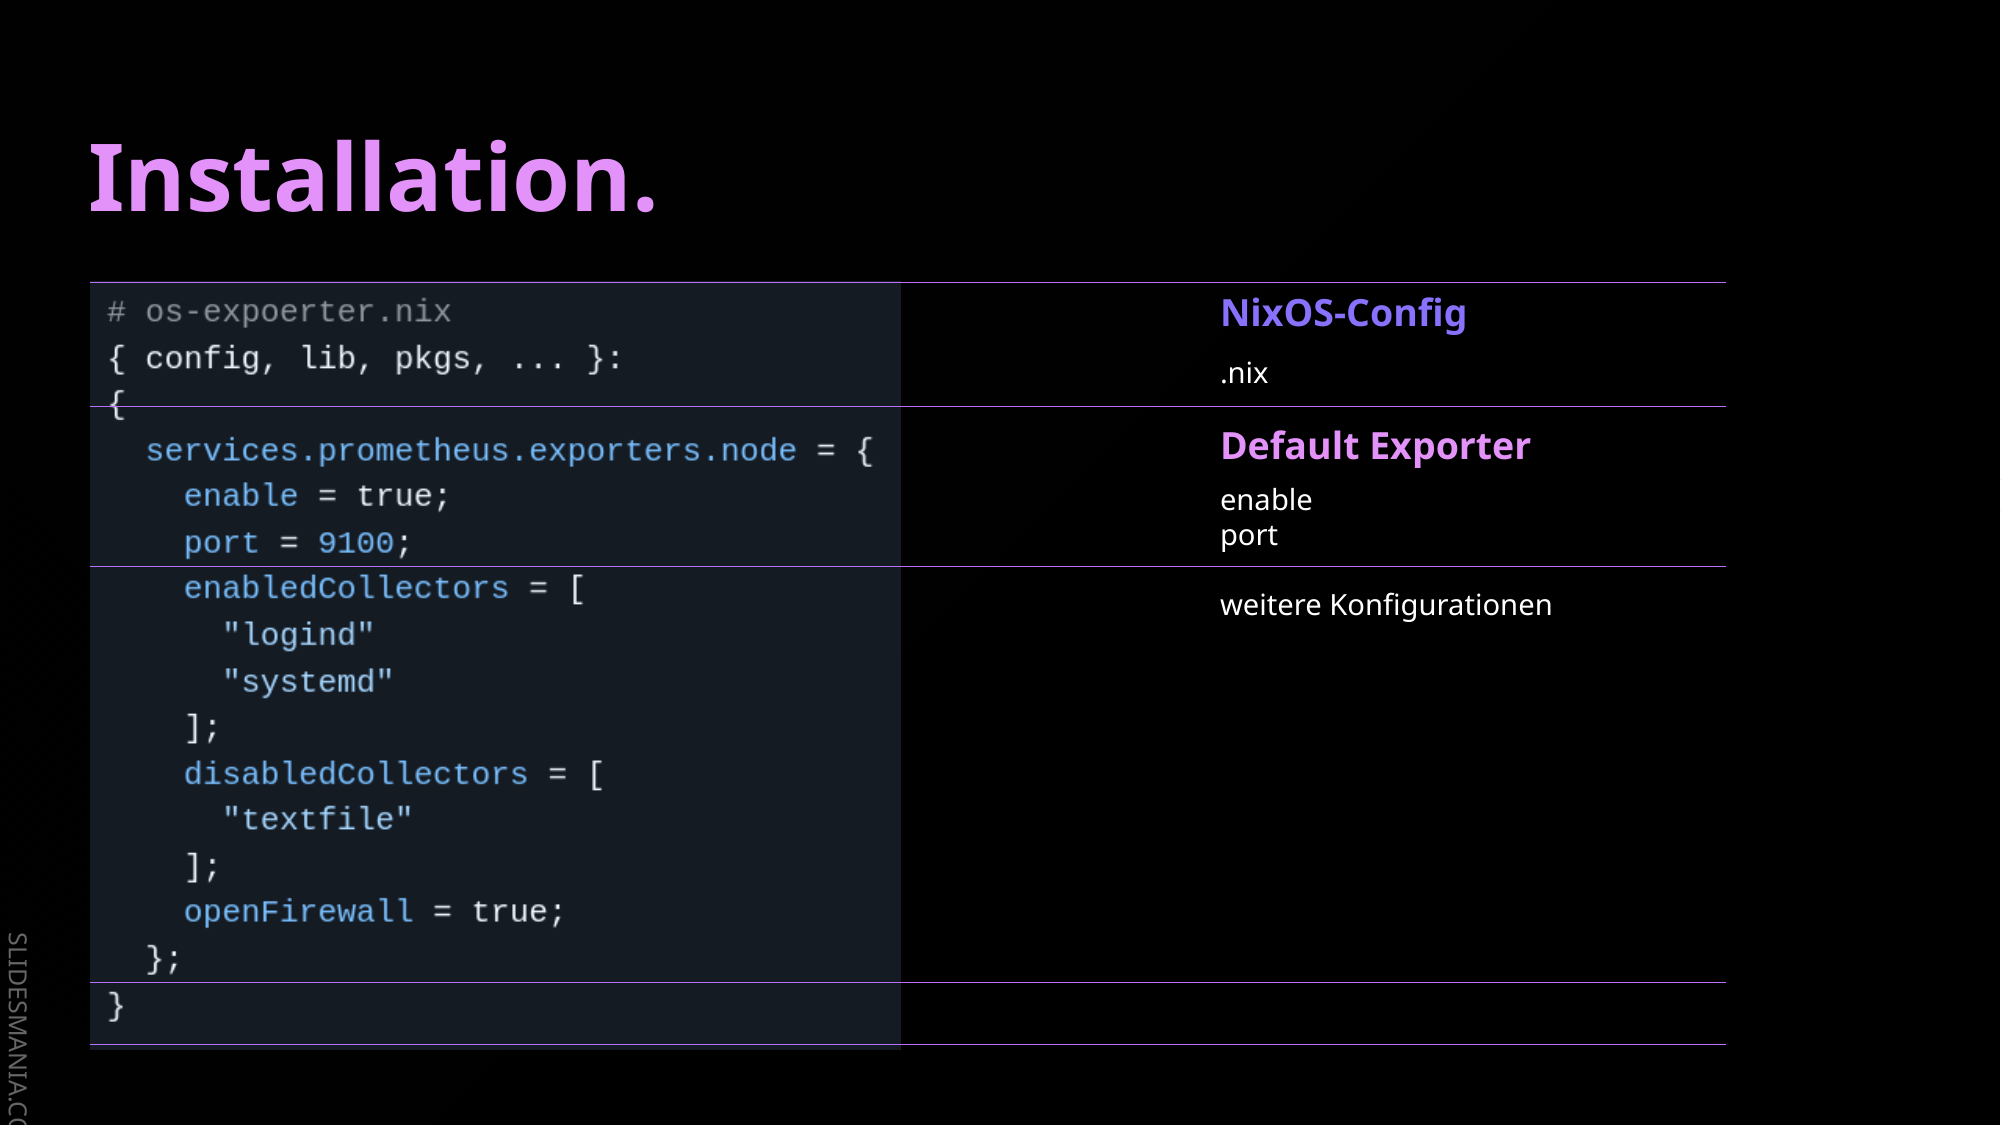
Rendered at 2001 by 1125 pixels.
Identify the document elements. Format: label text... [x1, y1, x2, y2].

list .nix [1200, 334, 1758, 413]
text_box NixOS-Config [1200, 262, 1758, 334]
subtitle Default Exporter [1200, 413, 1758, 461]
picture [90, 983, 901, 1044]
picture [90, 1045, 901, 1051]
title Installation. [68, 97, 1932, 223]
list enable port weitere Konfigurationen [1200, 461, 1758, 599]
picture [90, 567, 901, 982]
picture [90, 283, 901, 406]
picture [90, 407, 901, 566]
